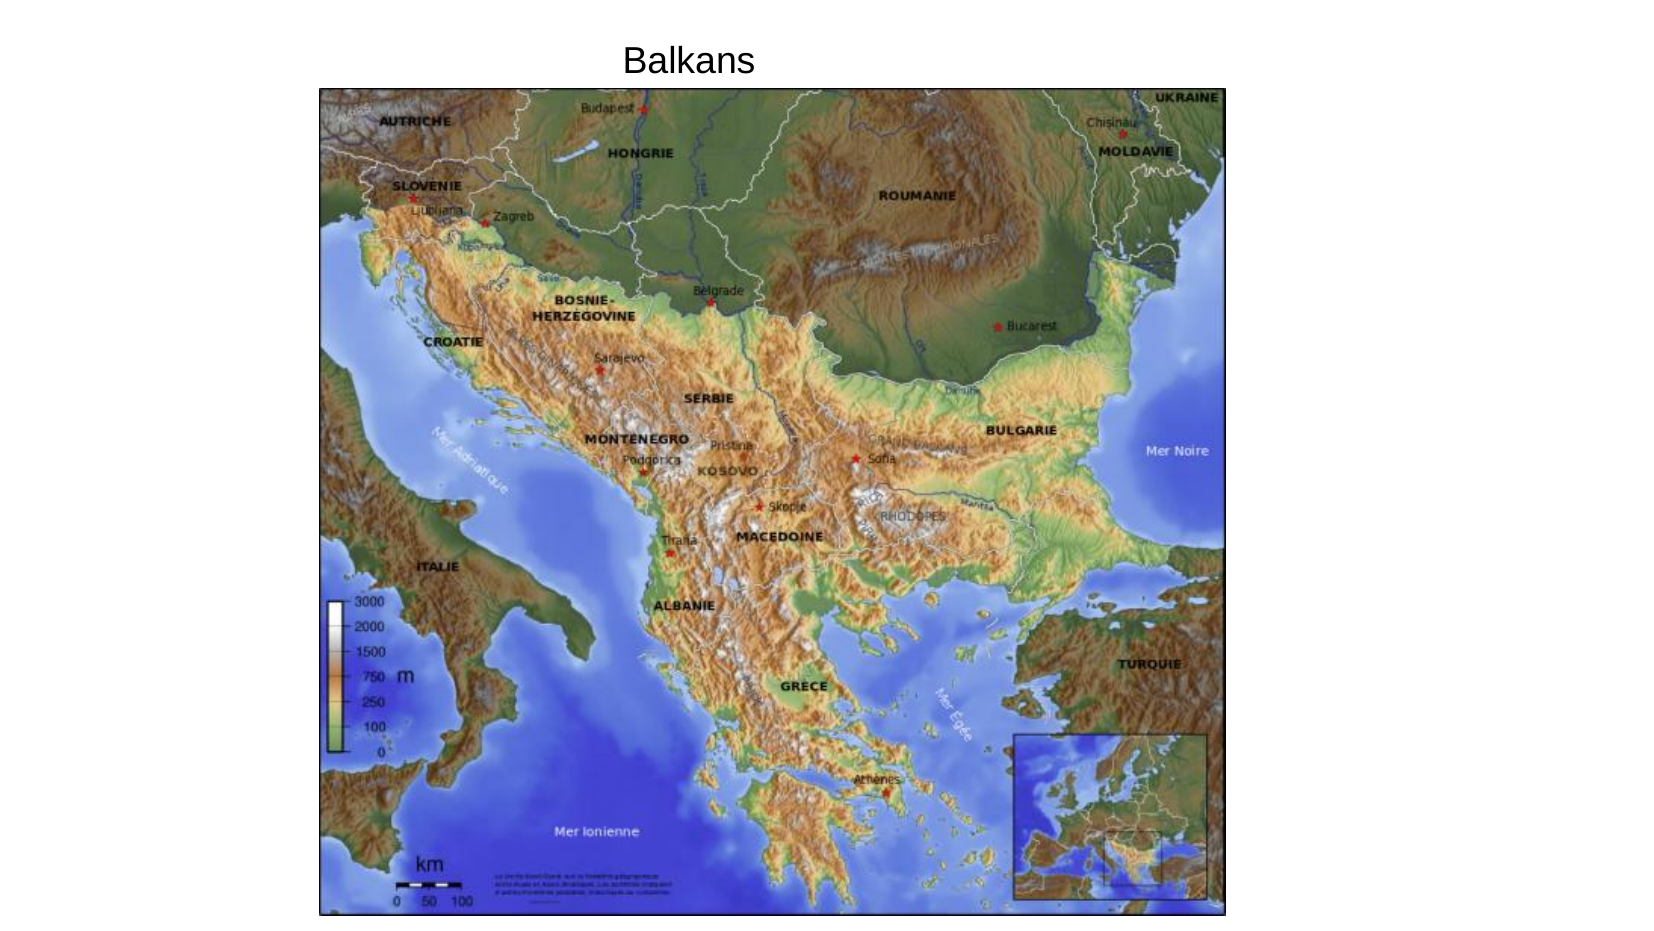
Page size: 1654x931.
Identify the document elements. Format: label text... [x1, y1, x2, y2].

picture [319, 88, 1226, 916]
text_box Balkans [177, 31, 1506, 89]
